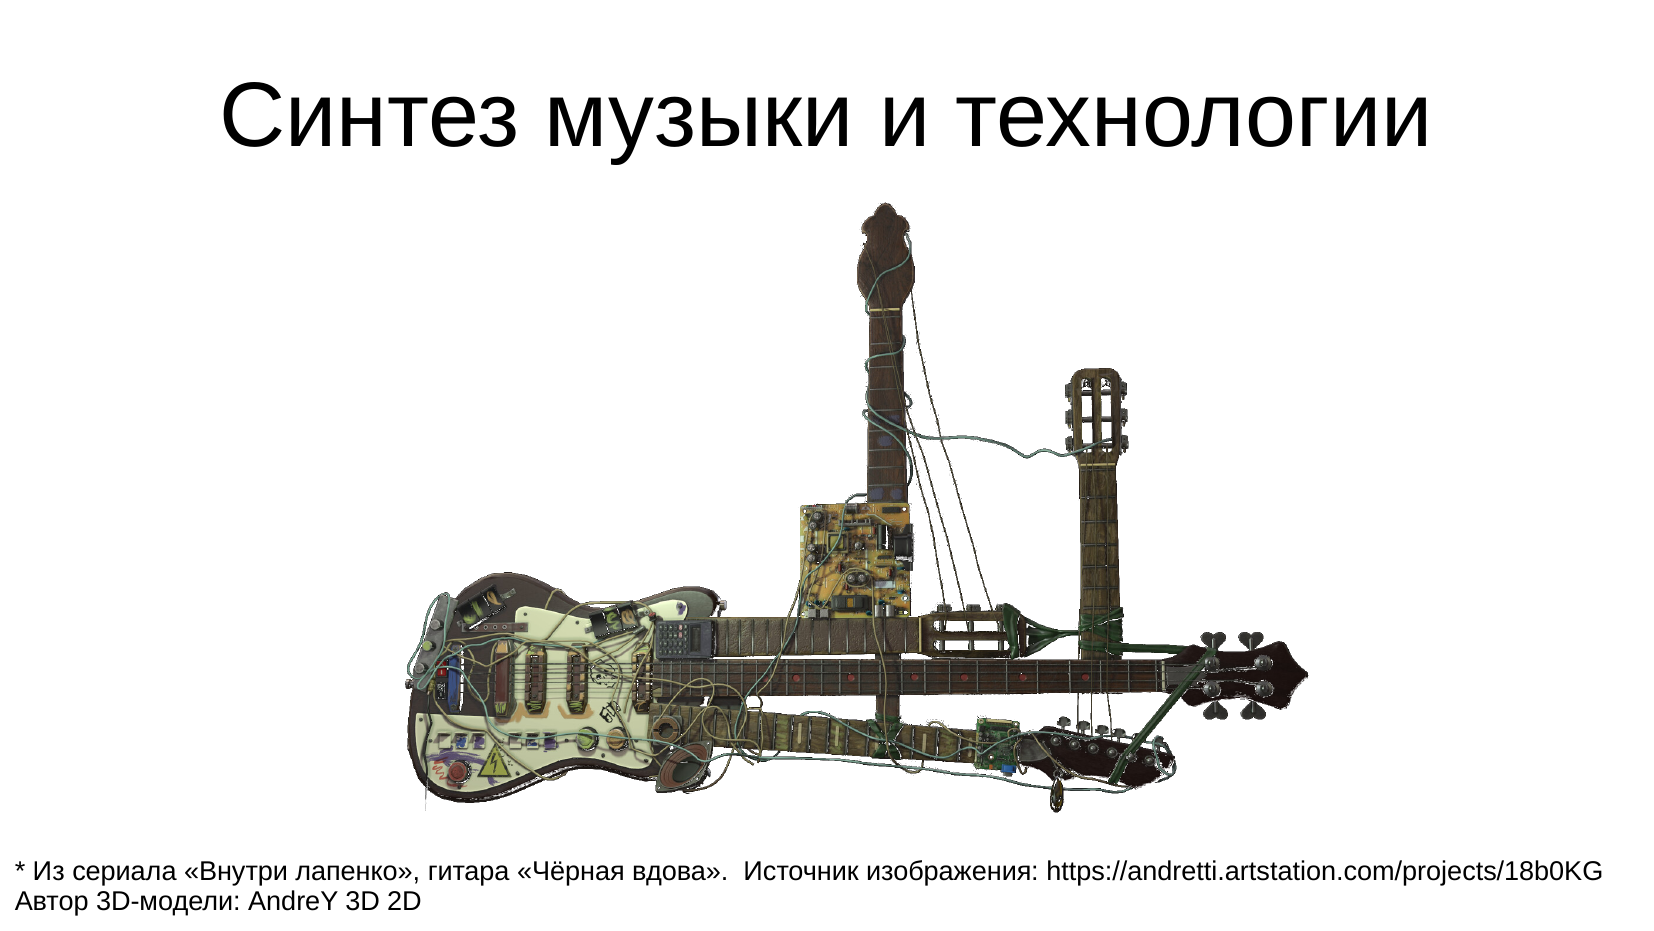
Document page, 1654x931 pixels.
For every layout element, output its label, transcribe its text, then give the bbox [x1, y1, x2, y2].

picture [263, 198, 1390, 832]
title Синтез музыки и технологии [82, 37, 1571, 193]
text_box * Из сериала «Внутри лапенко», гитара «Чёрная вдова». Источник изображения: https://andretti.artstation.com/projects/18b0KG Автор 3D-модели: AndreY 3D 2D [0, 848, 1654, 931]
